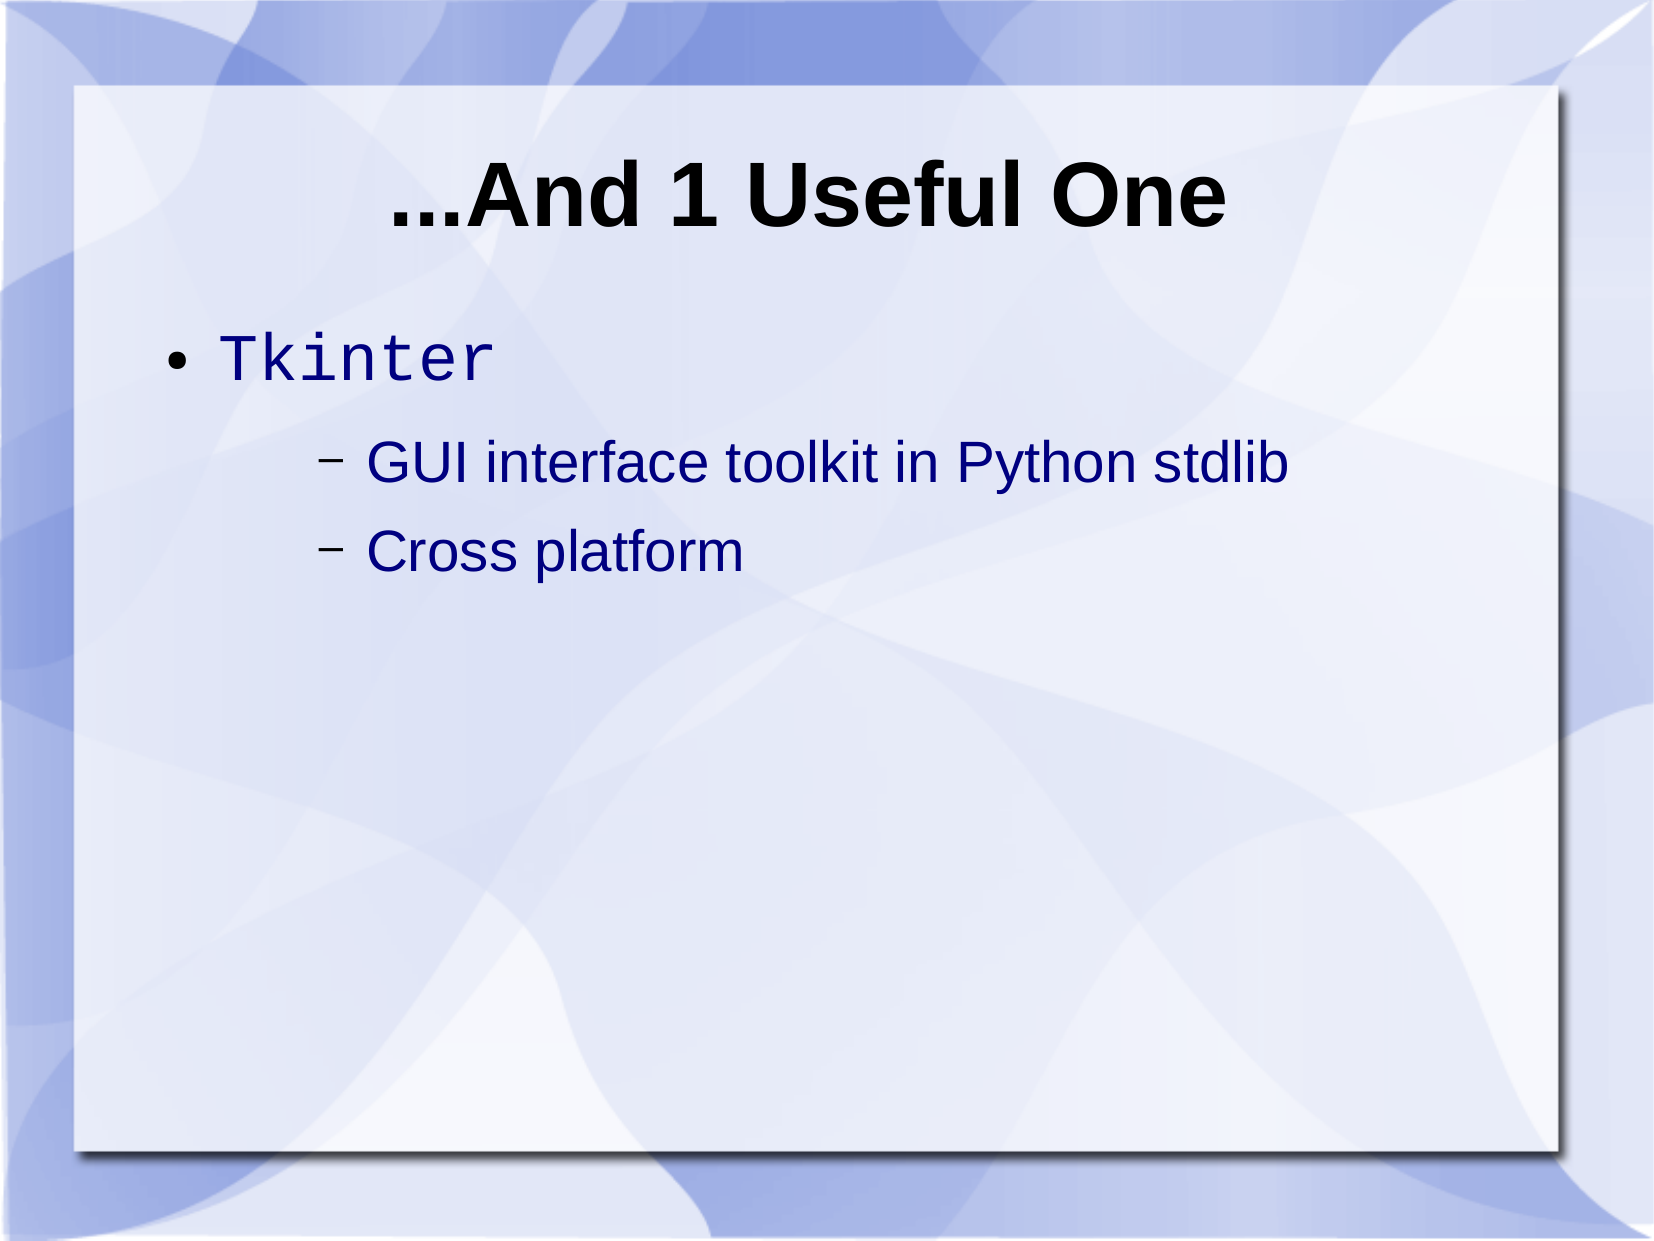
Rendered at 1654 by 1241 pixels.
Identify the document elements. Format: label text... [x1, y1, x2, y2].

picture [0, 0, 1654, 1241]
list Tkinter GUI interface toolkit in Python stdlib Cross platform [129, 324, 1489, 975]
title ...And 1 Useful One [82, 90, 1536, 298]
